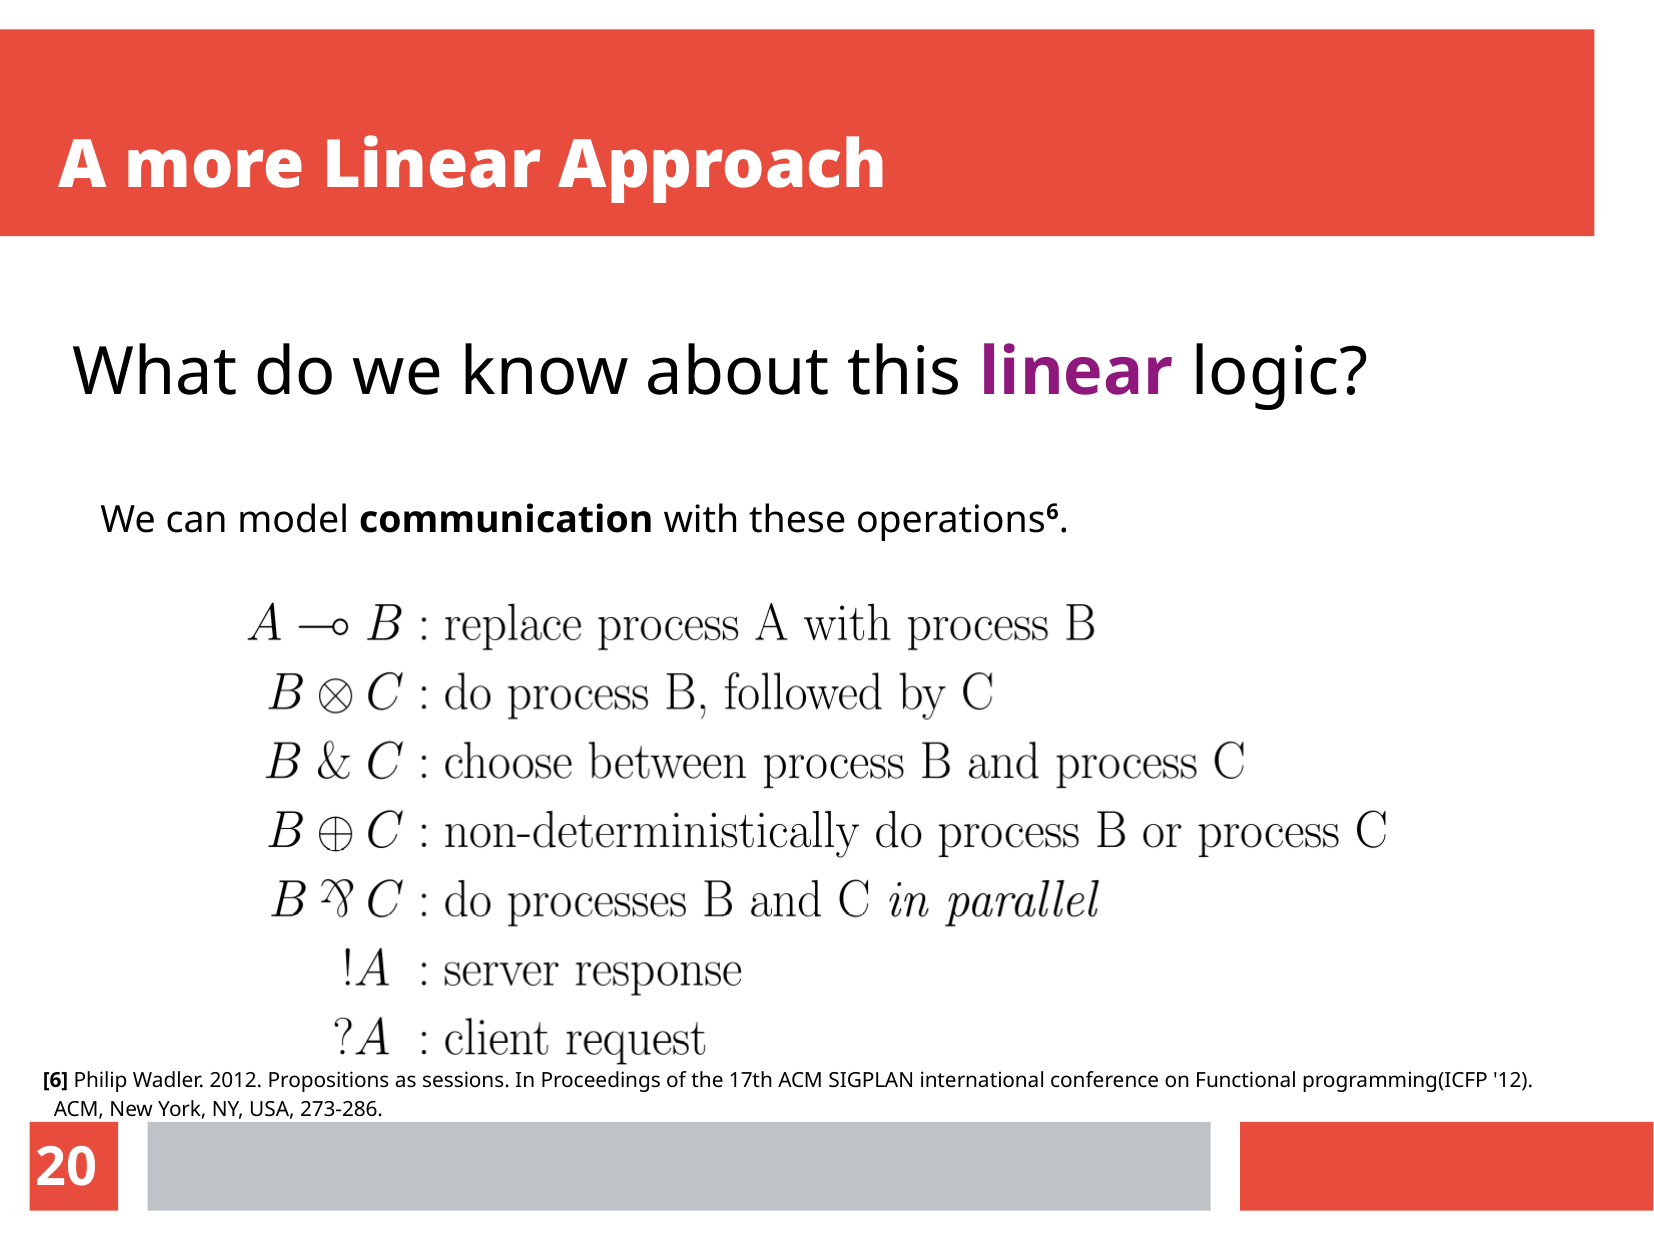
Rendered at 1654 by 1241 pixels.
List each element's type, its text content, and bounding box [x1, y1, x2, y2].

title A more Linear Approach [59, 58, 1595, 207]
text_box What do we know about this linear logic? [57, 315, 1490, 409]
picture [236, 592, 1398, 1058]
text_box [6] Philip Wadler. 2012. Propositions as sessions. In Proceedings of the 17th ACM SIGPLAN international conference on Functional programming(ICFP '12). ACM, New York, NY, USA, 273-286. [28, 1058, 1654, 1122]
text_box 20 [20, 1119, 254, 1210]
text_box We can model communication with these operations6. [85, 485, 1164, 544]
